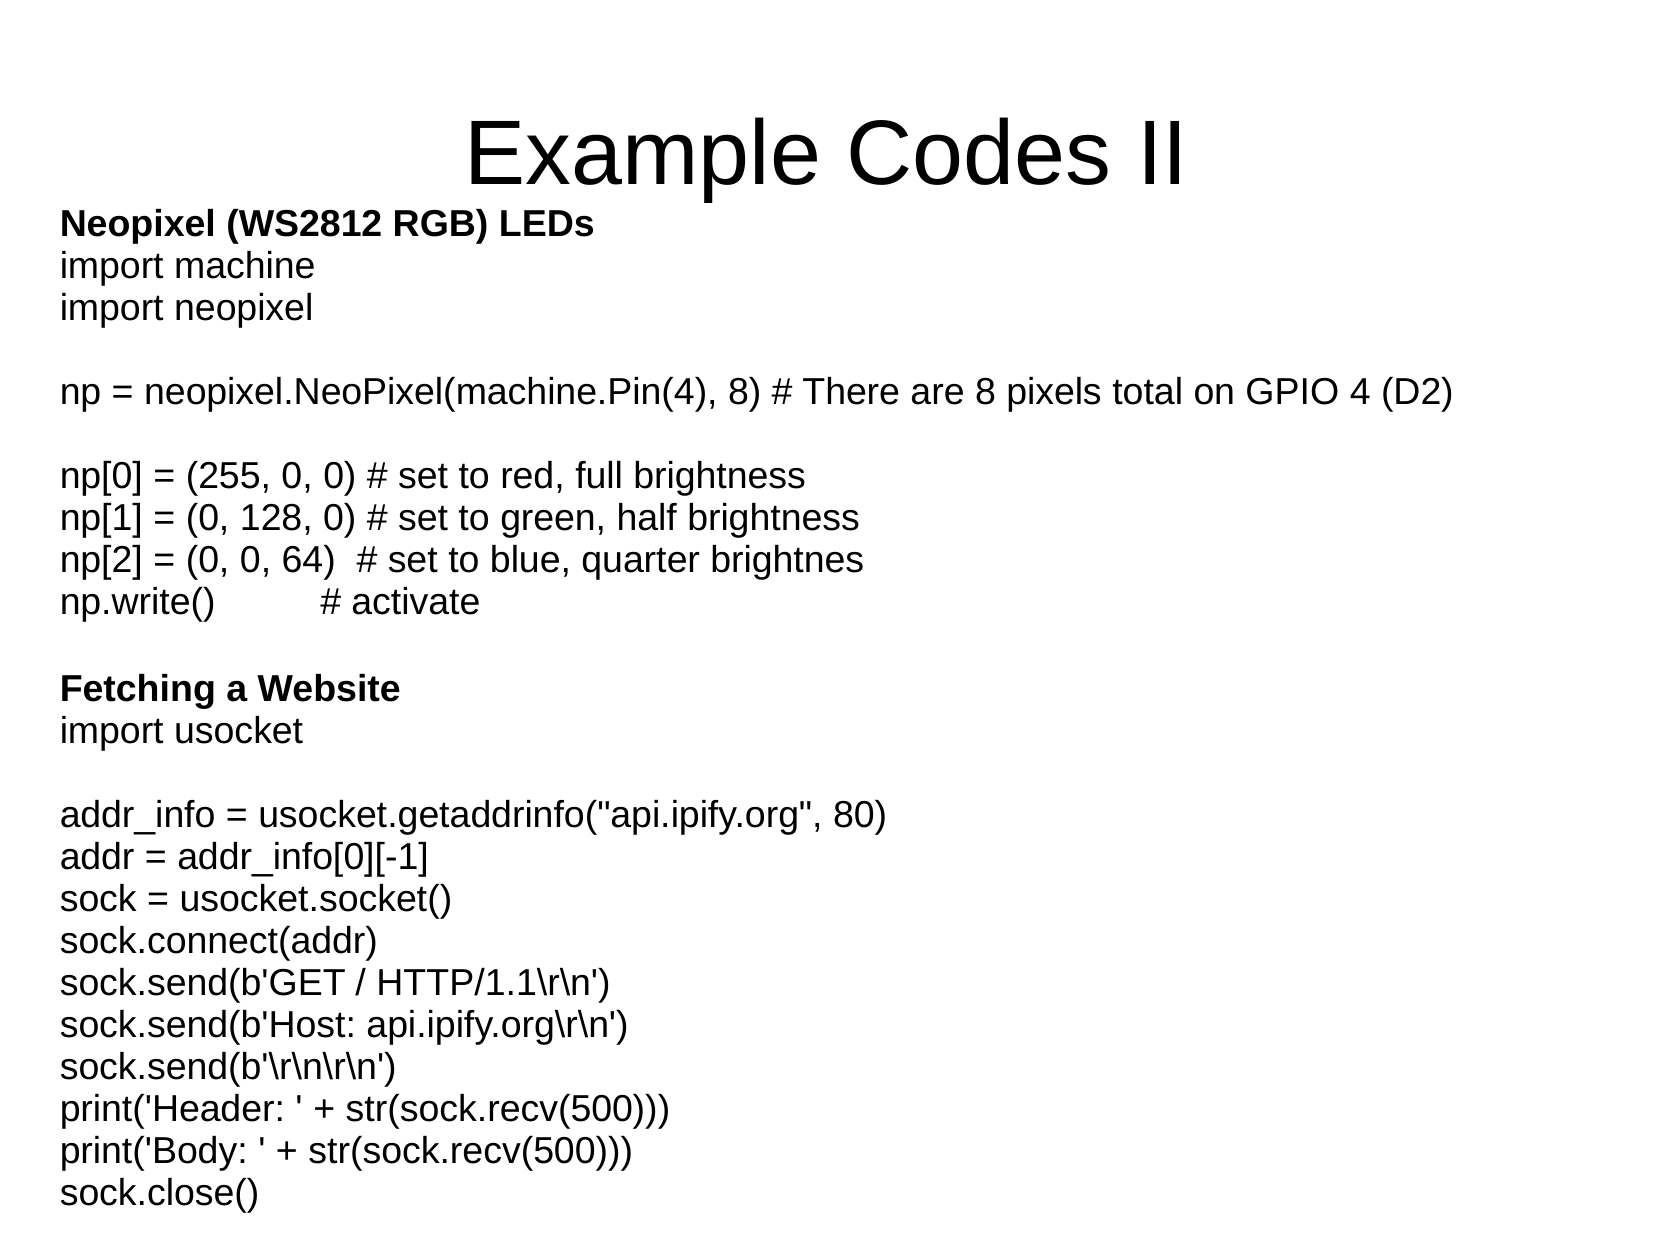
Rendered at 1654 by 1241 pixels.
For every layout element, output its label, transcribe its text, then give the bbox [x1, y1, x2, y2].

text_box Neopixel (WS2812 RGB) LEDs import machine import neopixel np = neopixel.NeoPixel(machine.Pin(4), 8) # There are 8 pixels total on GPIO 4 (D2) np[0] = (255, 0, 0) # set to red, full brightness np[1] = (0, 128, 0) # set to green, half brightness np[2] = (0, 0, 64) # set to blue, quarter brightnes np.write() # activate [45, 195, 1621, 660]
text_box Fetching a Website import usocket addr_info = usocket.getaddrinfo("api.ipify.org", 80) addr = addr_info[0][-1] sock = usocket.socket() sock.connect(addr) sock.send(b'GET / HTTP/1.1\r\n') sock.send(b'Host: api.ipify.org\r\n') sock.send(b'\r\n\r\n') print('Header: ' + str(sock.recv(500))) print('Body: ' + str(sock.recv(500))) sock.close() [45, 660, 1621, 1241]
title Example Codes II [82, 49, 1571, 195]
